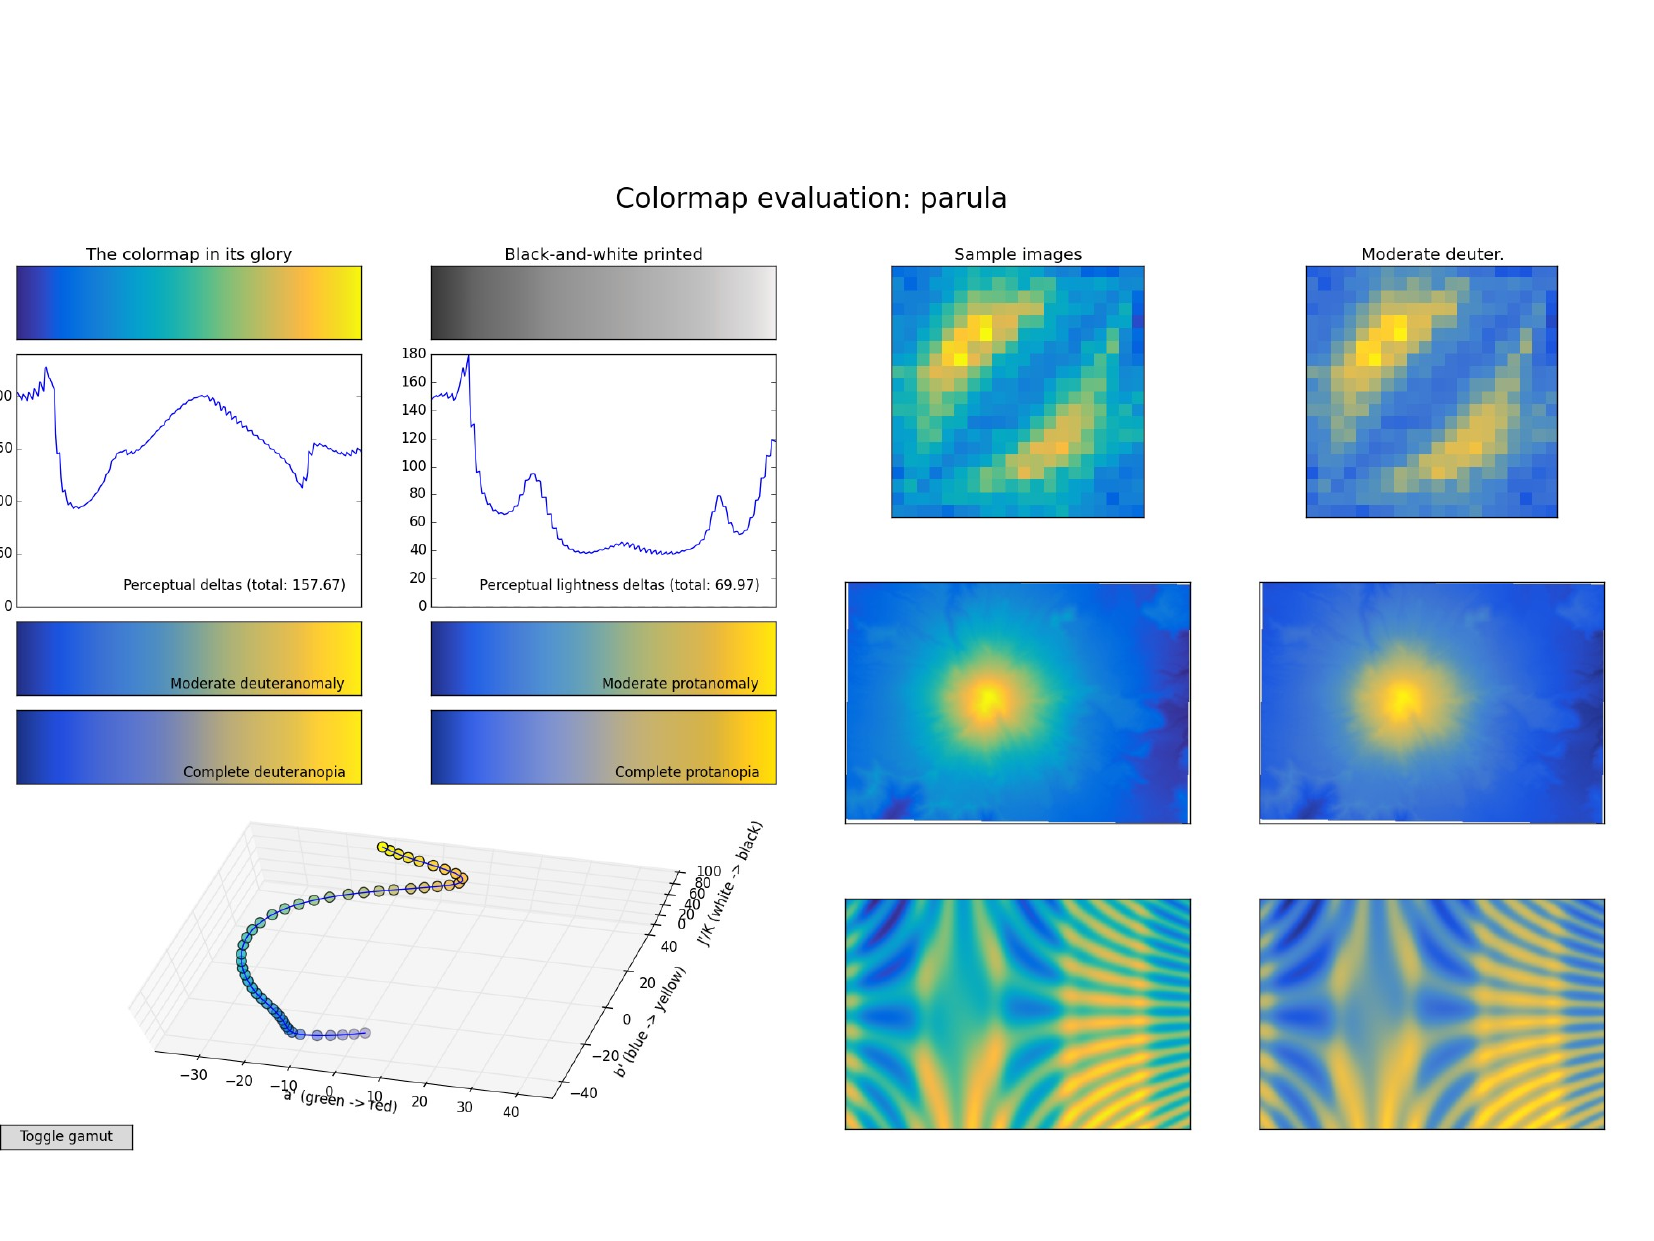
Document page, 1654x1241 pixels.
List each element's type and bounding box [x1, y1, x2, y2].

picture [0, 166, 1637, 1159]
